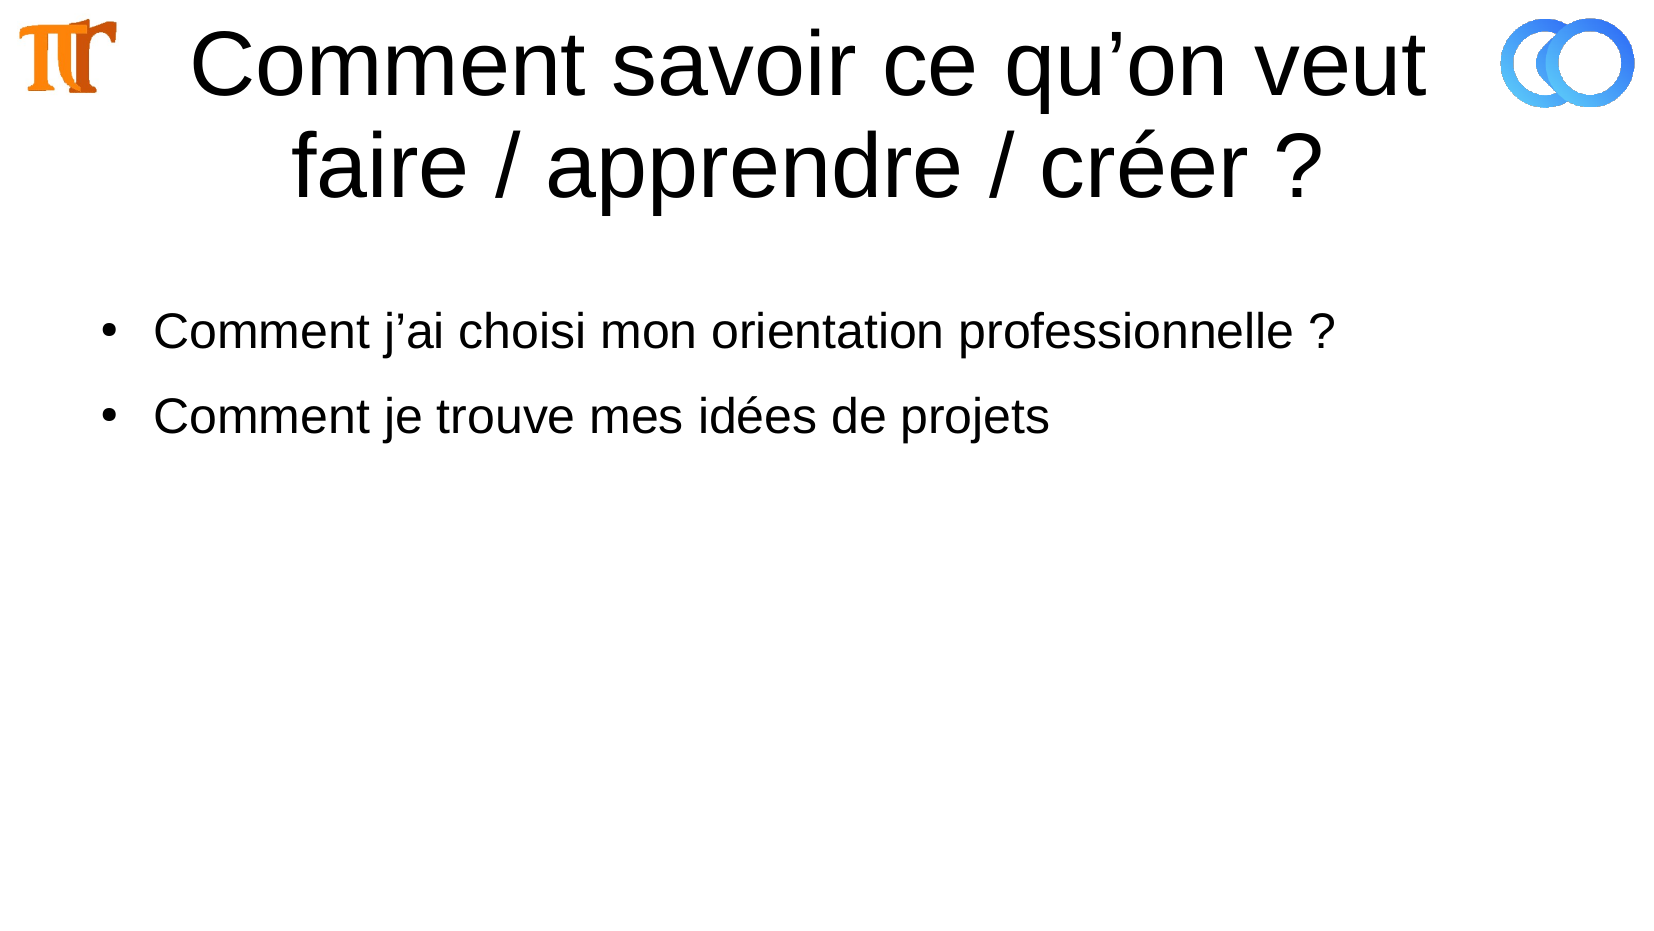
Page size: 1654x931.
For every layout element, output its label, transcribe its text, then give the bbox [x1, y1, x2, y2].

list Comment j’ai choisi mon orientation professionnelle ? Comment je trouve mes idées de projets [82, 217, 1571, 758]
picture [17, 5, 119, 107]
picture [1450, 0, 1654, 142]
title Comment savoir ce qu’on veut faire / apprendre / créer ? [64, 12, 1554, 218]
